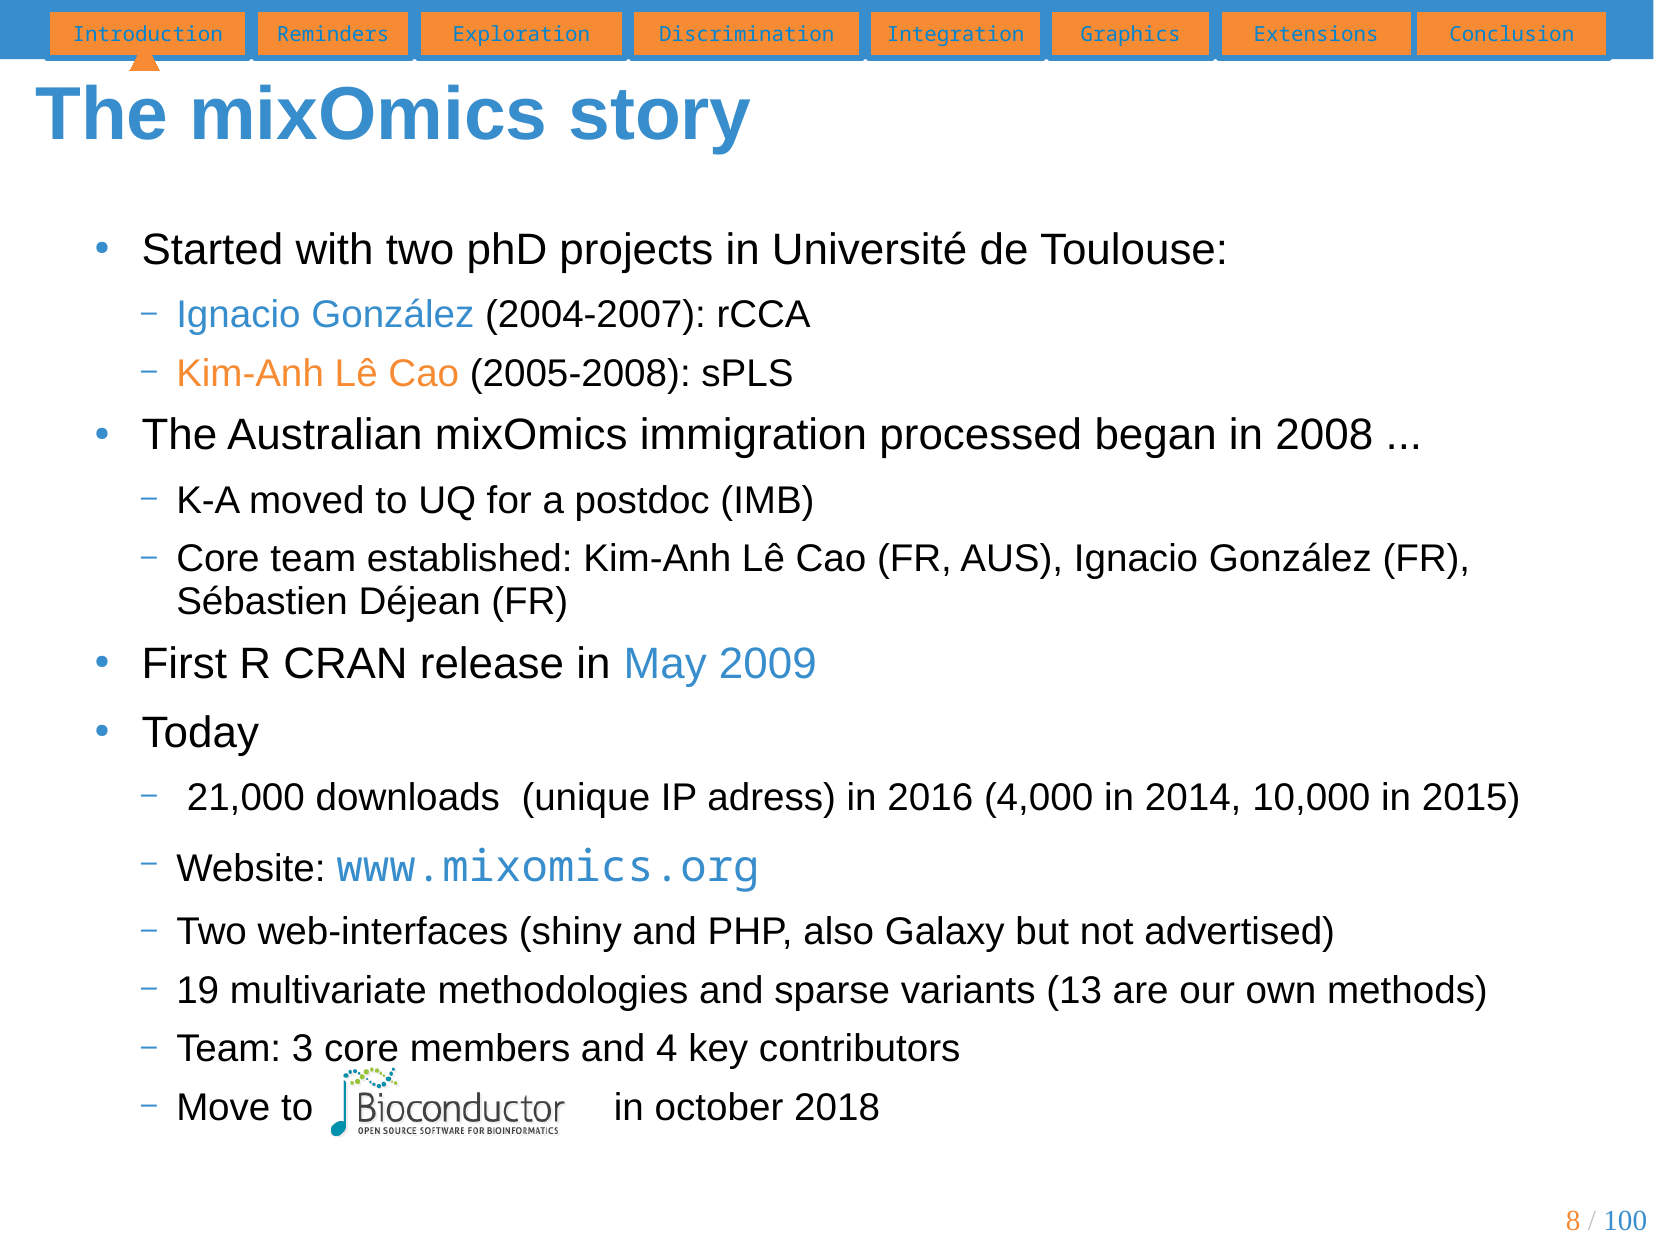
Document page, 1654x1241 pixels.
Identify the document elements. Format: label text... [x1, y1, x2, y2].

title The mixOmics story [35, 61, 1571, 166]
list Started with two phD projects in Université de Toulouse: Ignacio González (2004-2007): rCCA Kim-Anh Lê Cao (2005-2008): sPLS The Australian mixOmics immigration processed began in 2008 ... K-A moved to UQ for a postdoc (IMB) Core team established: Kim-Anh Lê Cao (FR, AUS), Ignacio González (FR), Sébastien Déjean (FR) First R CRAN release in May 2009 Today 21,000 downloads (unique IP adress) in 2016 (4,000 in 2014, 10,000 in 2015) Website: www.mixomics.org Two web-interfaces (shiny and PHP, also Galaxy but not advertised) 19 multivariate methodologies and sparse variants (13 are our own methods) Team: 3 core members and 4 key contributors Move to in october 2018 [82, 224, 1538, 1146]
picture [330, 1066, 567, 1138]
text_box [129, 41, 160, 71]
